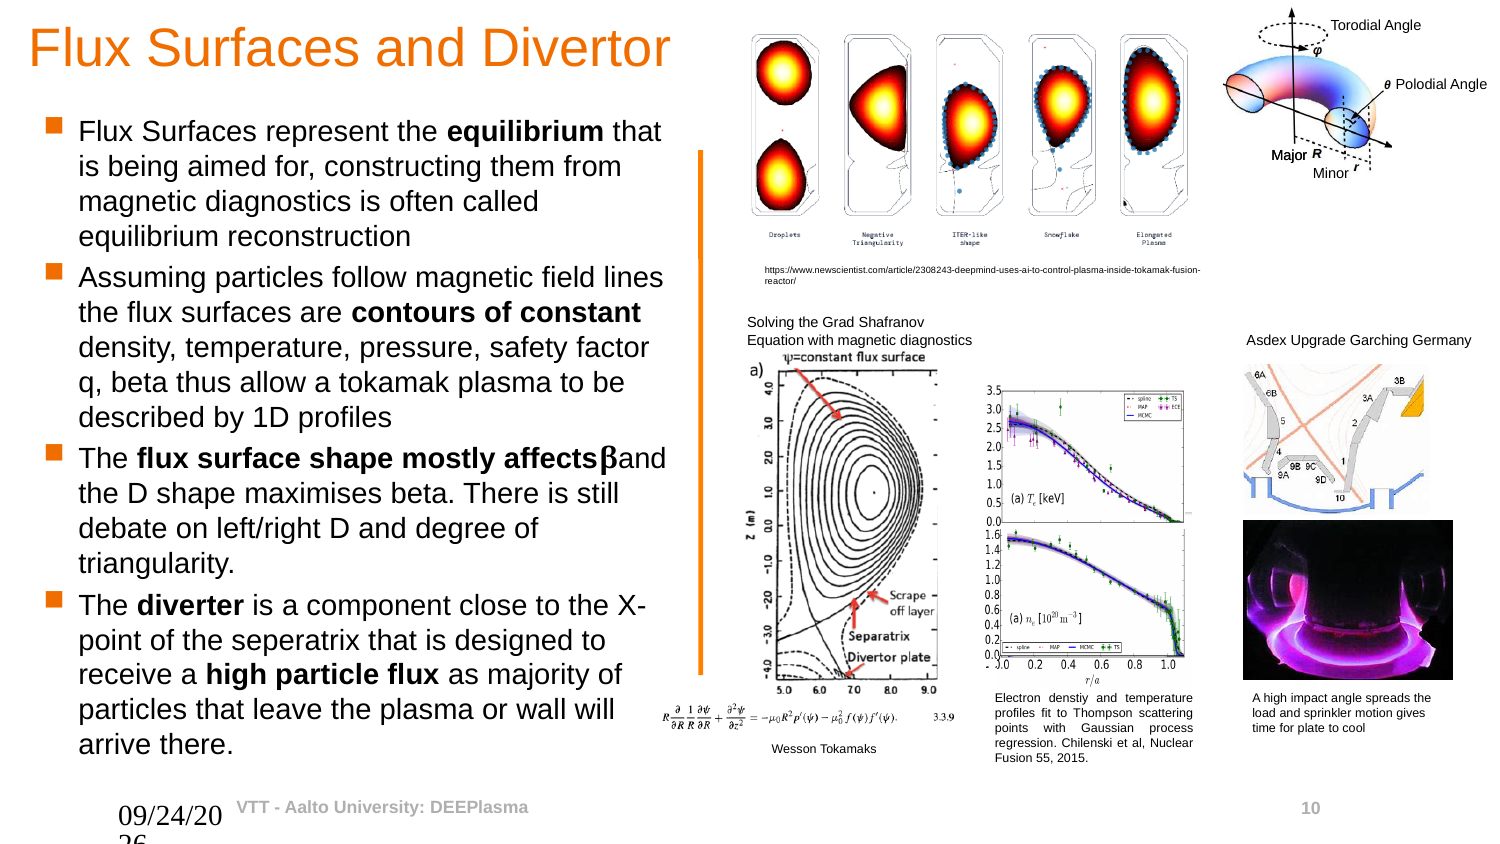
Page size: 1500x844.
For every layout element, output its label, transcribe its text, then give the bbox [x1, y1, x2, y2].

text_box Wesson Tokamaks [756, 734, 985, 763]
picture [1243, 362, 1453, 680]
list Flux Surfaces represent the equilibrium that is being aimed for, constructing them from magnetic diagnostics is often called equilibrium reconstruction Assuming particles follow magnetic field lines the flux surfaces are contours of constant density, temperature, pressure, safety factor q, beta thus allow a tokamak plasma to be described by 1D profiles The flux surface shape mostly affectsβand the D shape maximises beta. There is still debate on left/right D and degree of triangularity. The diverter is a component close to the X-point of the seperatrix that is designed to receive a high particle flux as majority of particles that leave the plasma or wall will arrive there. [42, 112, 675, 788]
text_box Minor [1298, 156, 1364, 188]
text_box https://www.newscientist.com/article/2308243-deepmind-uses-ai-to-control-plasma-inside-tokamak-fusion-reactor/ [749, 256, 1242, 295]
picture [980, 382, 1192, 682]
text_box Solving the Grad Shafranov Equation with magnetic diagnostics [732, 305, 995, 354]
text_box Electron denstiy and temperature profiles fit to Thompson scattering points with Gaussian process regression. Chilenski et al, Nuclear Fusion 55, 2015. [980, 682, 1208, 788]
text_box Torodial Angle [1315, 8, 1437, 40]
picture [1223, 6, 1392, 174]
picture [744, 22, 1195, 257]
title Flux Surfaces and Divertor [28, 14, 1169, 75]
picture [655, 347, 960, 733]
text_box Major [1256, 138, 1323, 170]
text_box Asdex Upgrade Garching Germany [1231, 323, 1495, 362]
text_box Polodial Angle [1380, 67, 1500, 99]
text_box A high impact angle spreads the load and sprinkler motion gives time for plate to cool [1237, 682, 1466, 788]
